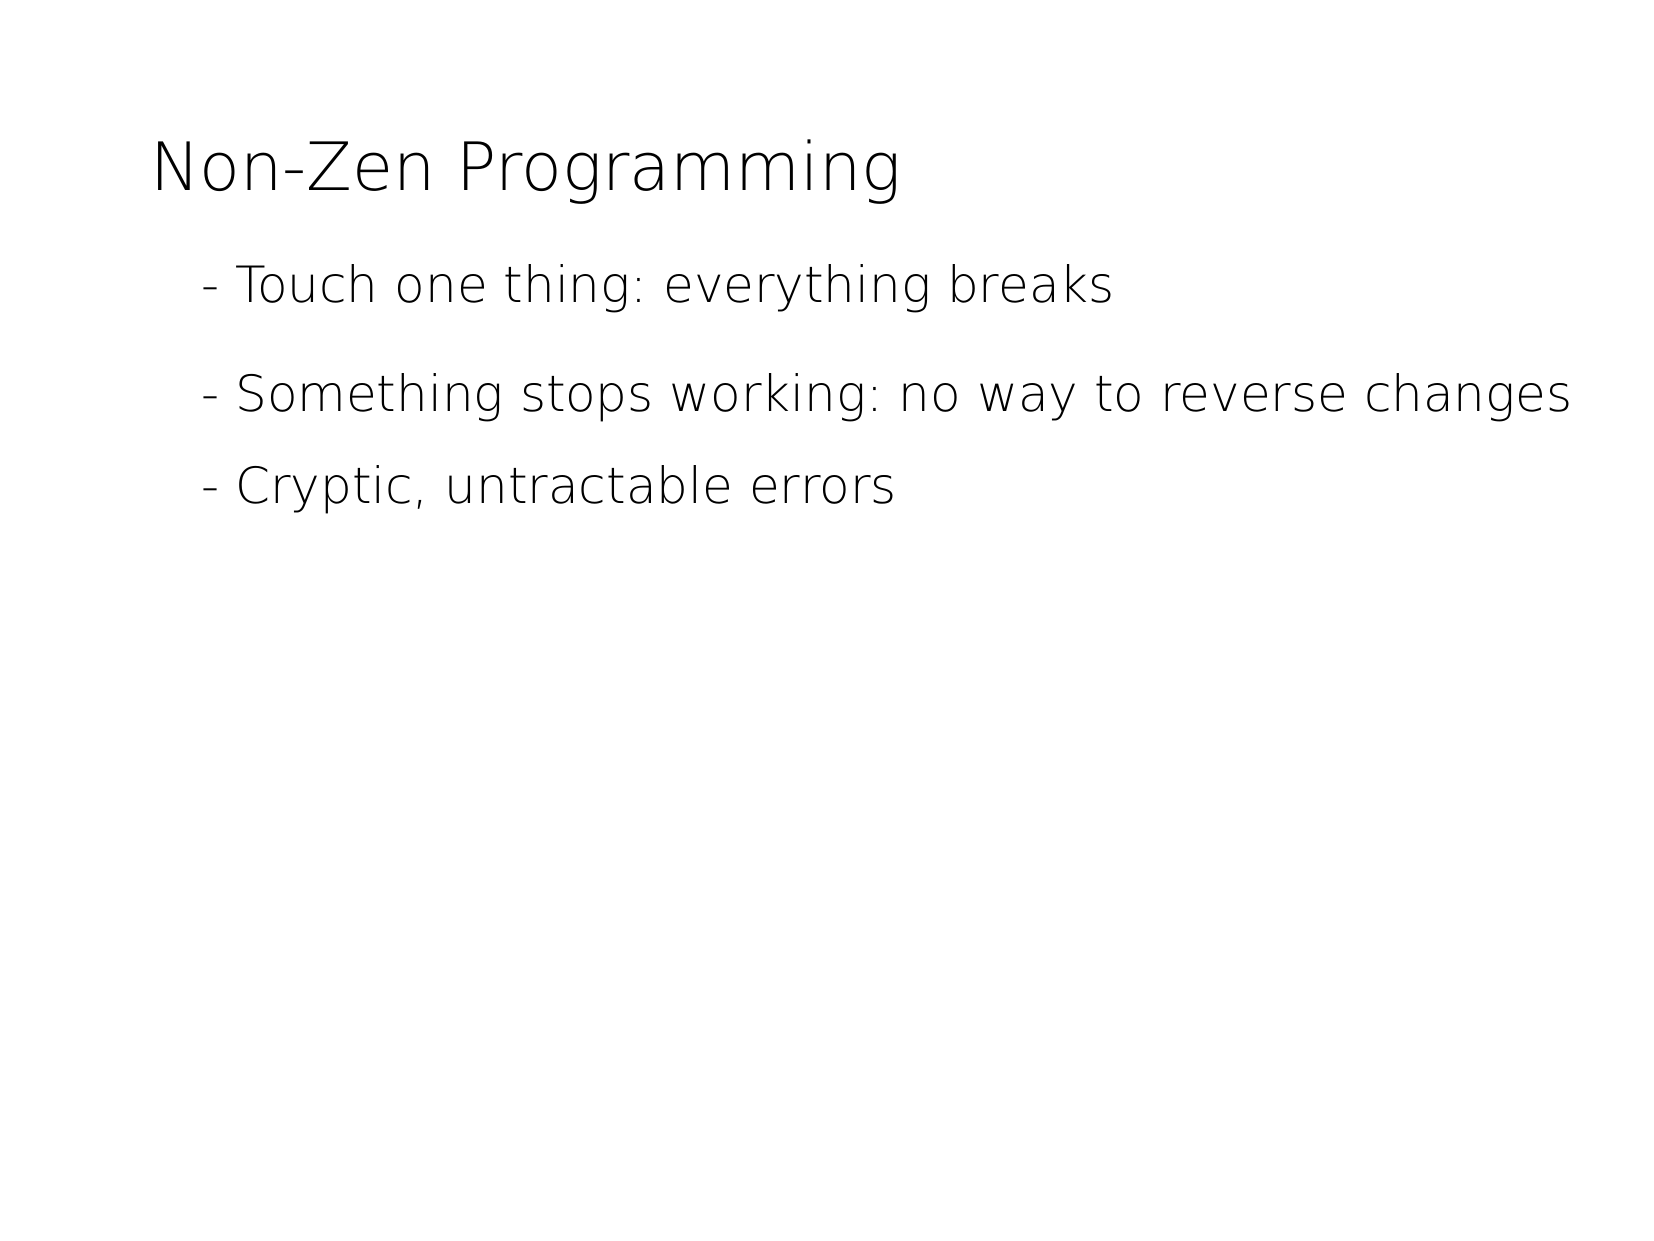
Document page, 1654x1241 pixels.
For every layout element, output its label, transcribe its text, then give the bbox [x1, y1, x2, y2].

text_box - Touch one thing: everything breaks [201, 117, 1654, 227]
text_box - Cryptic, untractable errors [201, 319, 1654, 654]
text_box - Something stops working: no way to reverse changes [201, 227, 1654, 319]
subtitle Non-Zen Programming [150, 0, 1639, 335]
